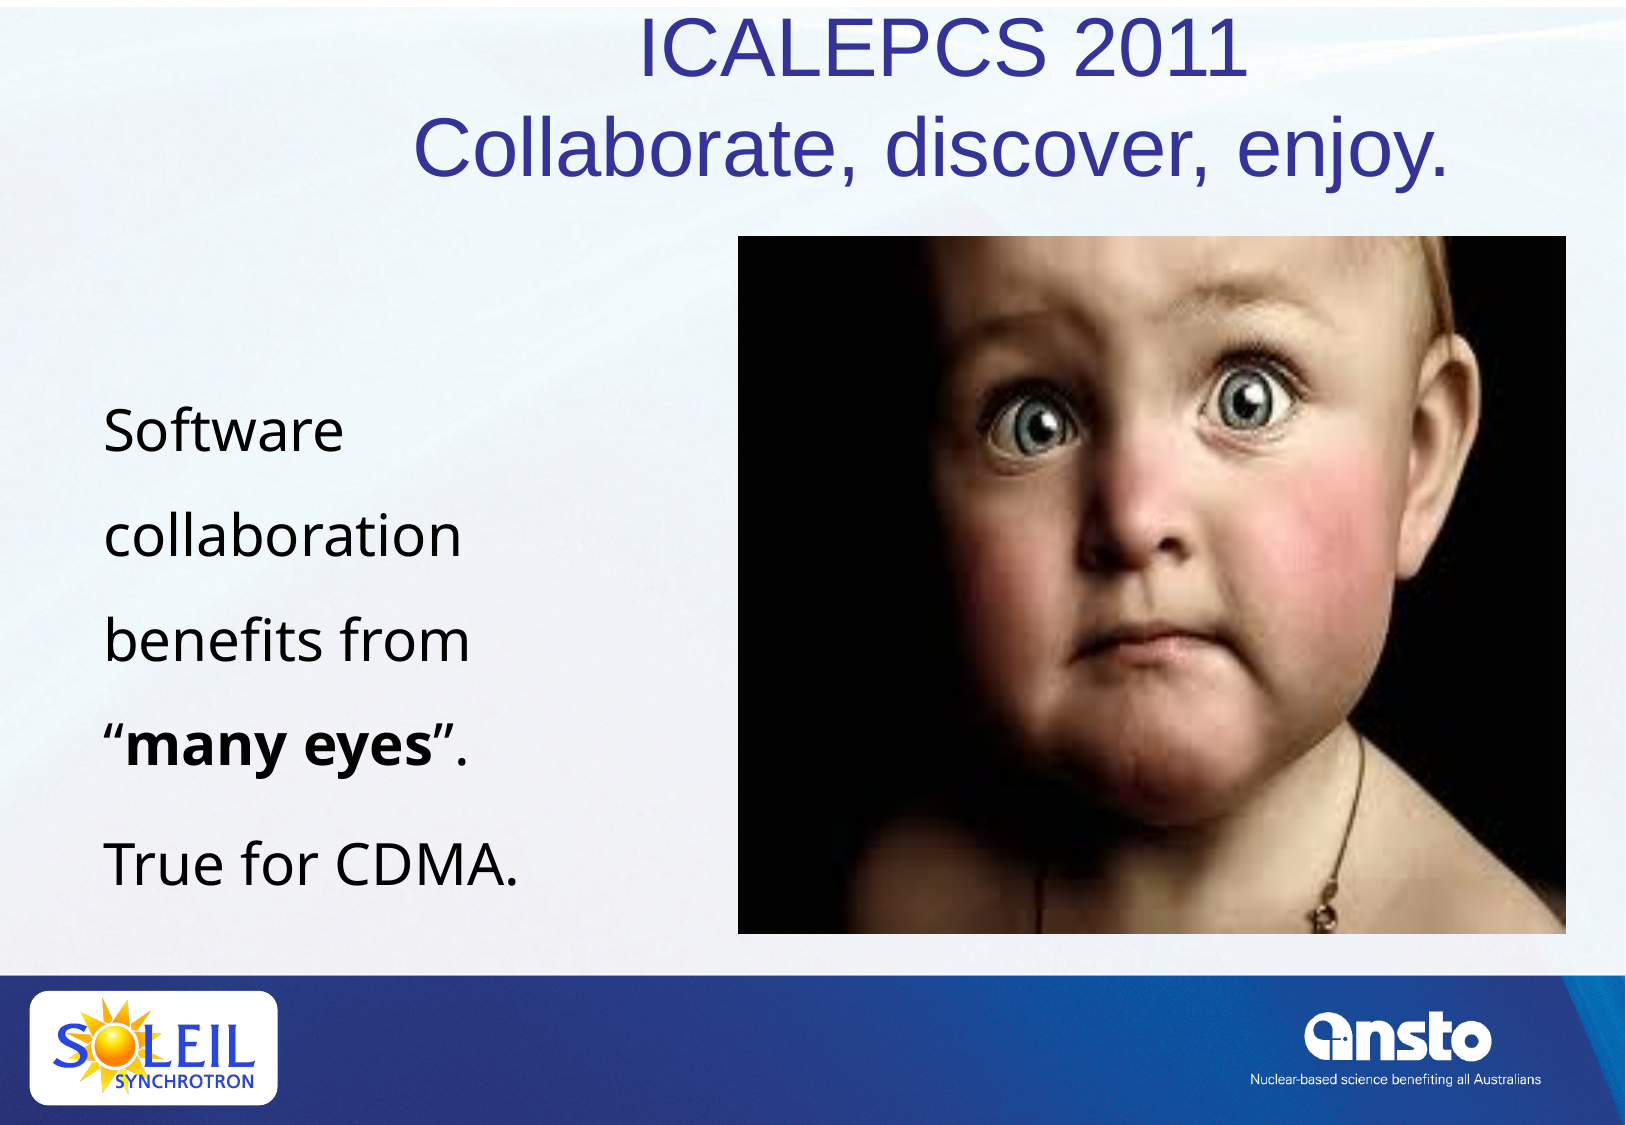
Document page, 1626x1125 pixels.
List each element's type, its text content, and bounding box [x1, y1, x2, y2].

picture [0, 7, 1626, 1125]
title ICALEPCS 2011 Collaborate, discover, enjoy. [340, 0, 1549, 202]
list Software collaboration benefits from “many eyes”. True for CDMA. [88, 265, 636, 886]
